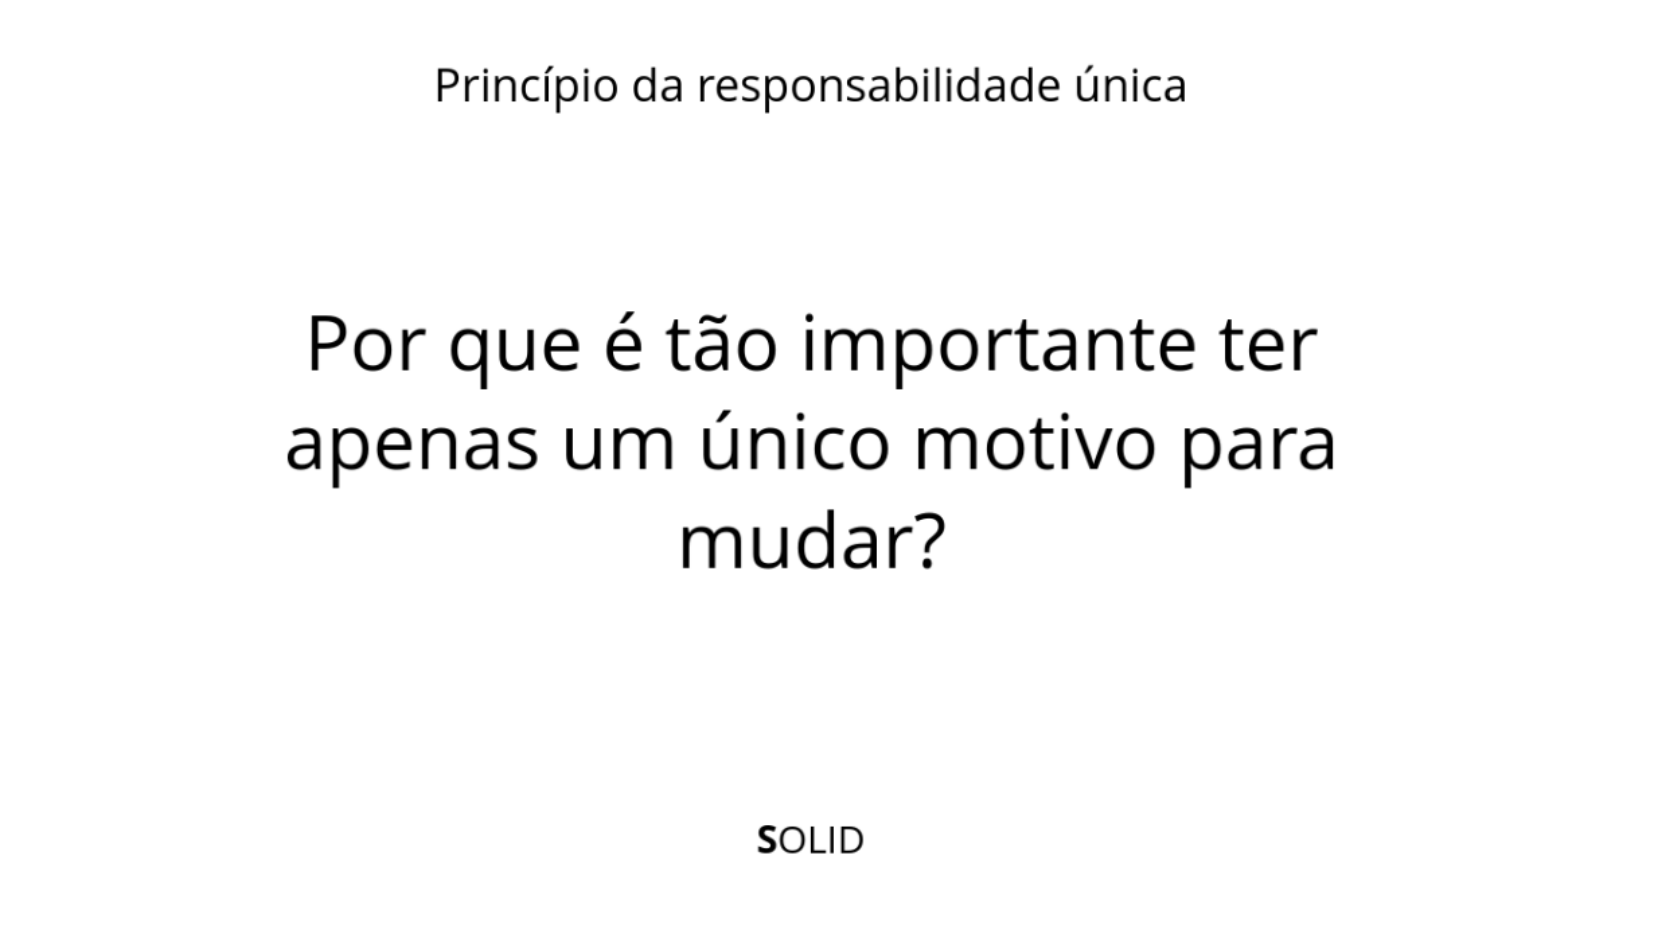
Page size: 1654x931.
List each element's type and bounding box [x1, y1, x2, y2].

picture [226, 0, 1431, 930]
